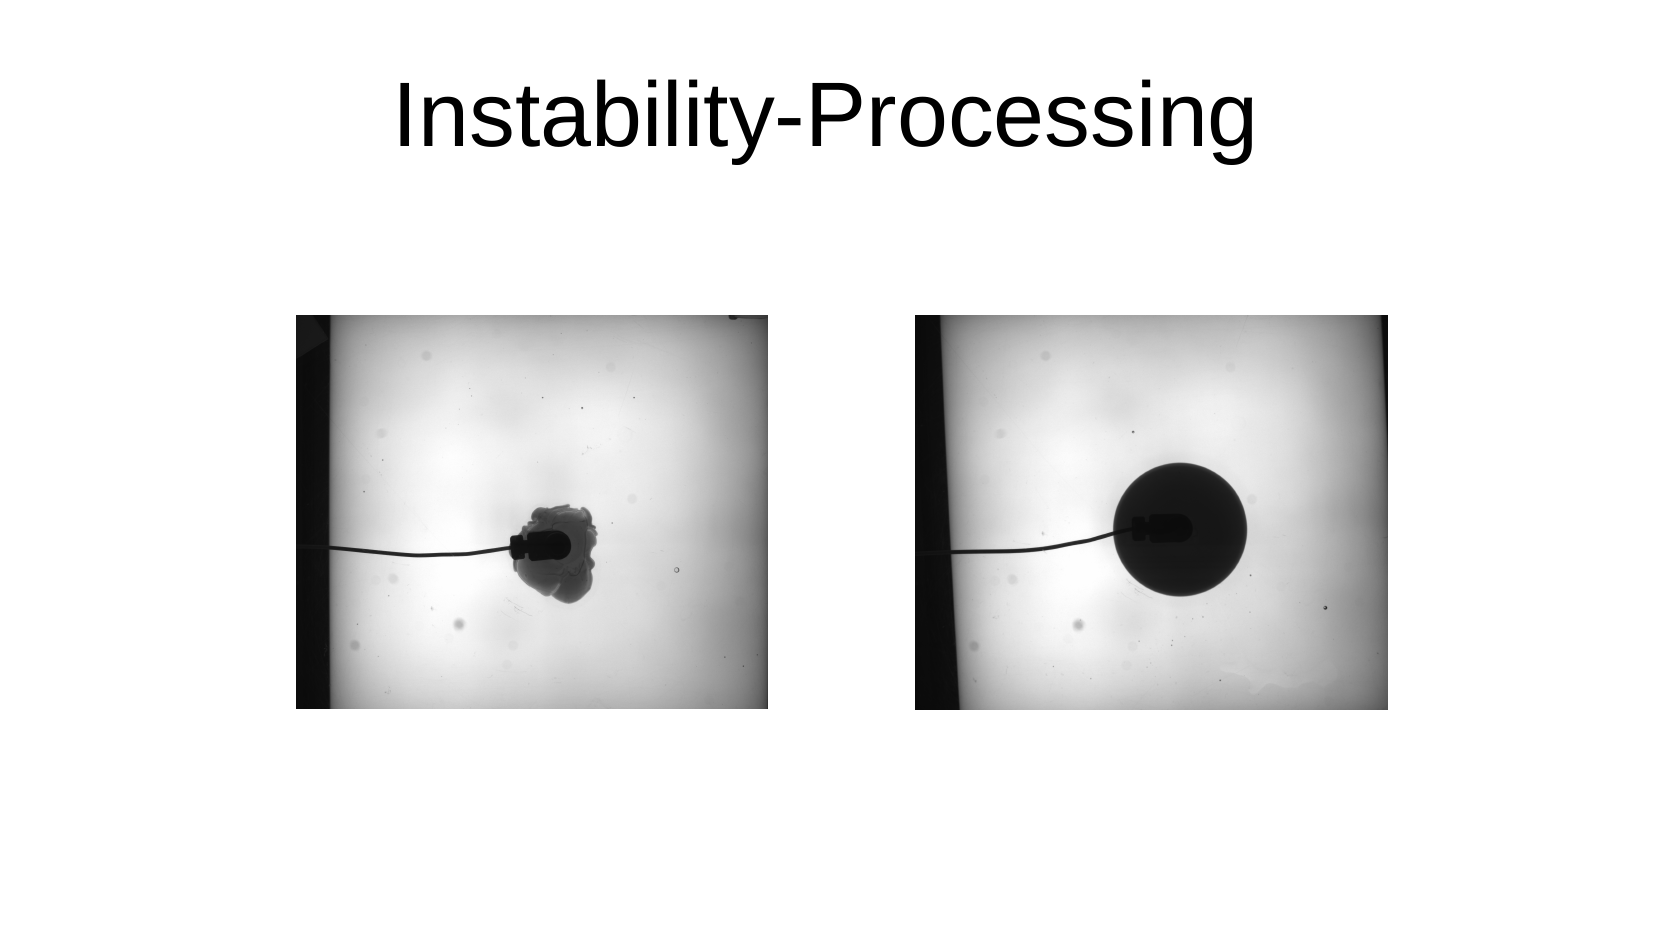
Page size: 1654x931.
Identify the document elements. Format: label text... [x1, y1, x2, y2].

picture [915, 315, 1388, 710]
title Instability-Processing [82, 37, 1571, 193]
picture [296, 315, 768, 709]
